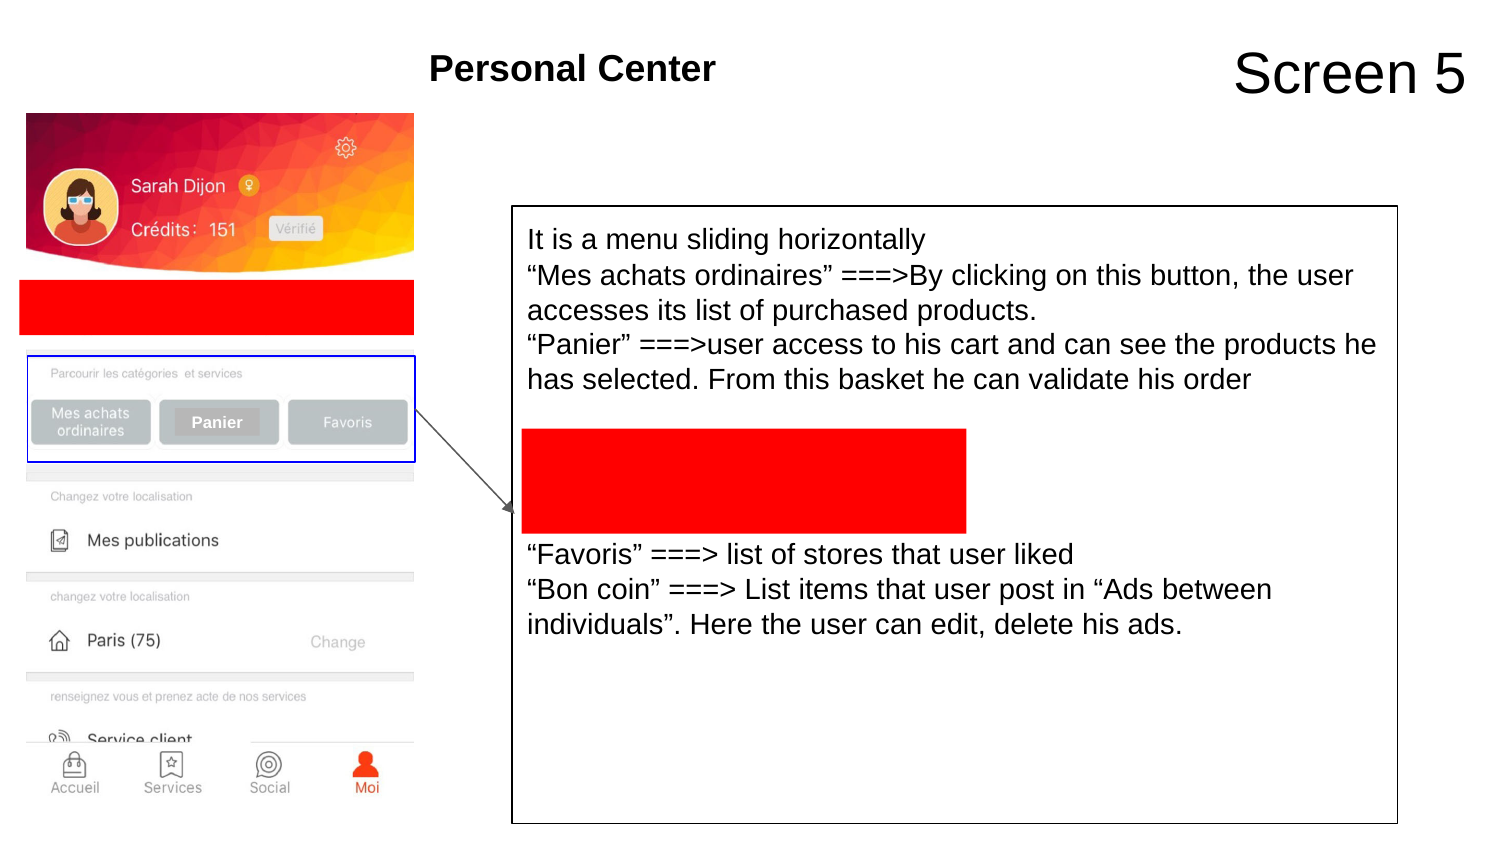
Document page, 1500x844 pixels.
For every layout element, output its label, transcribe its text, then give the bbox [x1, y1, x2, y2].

text_box Panier [174, 408, 260, 436]
title Screen 5 [84, 19, 1483, 114]
text_box [19, 279, 414, 336]
text_box [521, 428, 967, 534]
text_box It is a menu sliding horizontally “Mes achats ordinaires” ===>By clicking on this button, the user accesses its list of purchased products. “Panier” ===>user access to his cart and can see the products he has selected. From this basket he can validate his order “Livraisons”==>List the deliveries: - Deliveries in progress - Past deliveries “Favoris” ===> list of stores that user liked “Bon coin” ===> List items that user post in “Ads between individuals”. Here the user can edit, delete his ads. [512, 205, 1398, 824]
picture [26, 336, 414, 804]
picture [26, 113, 414, 279]
picture [28, 357, 414, 461]
